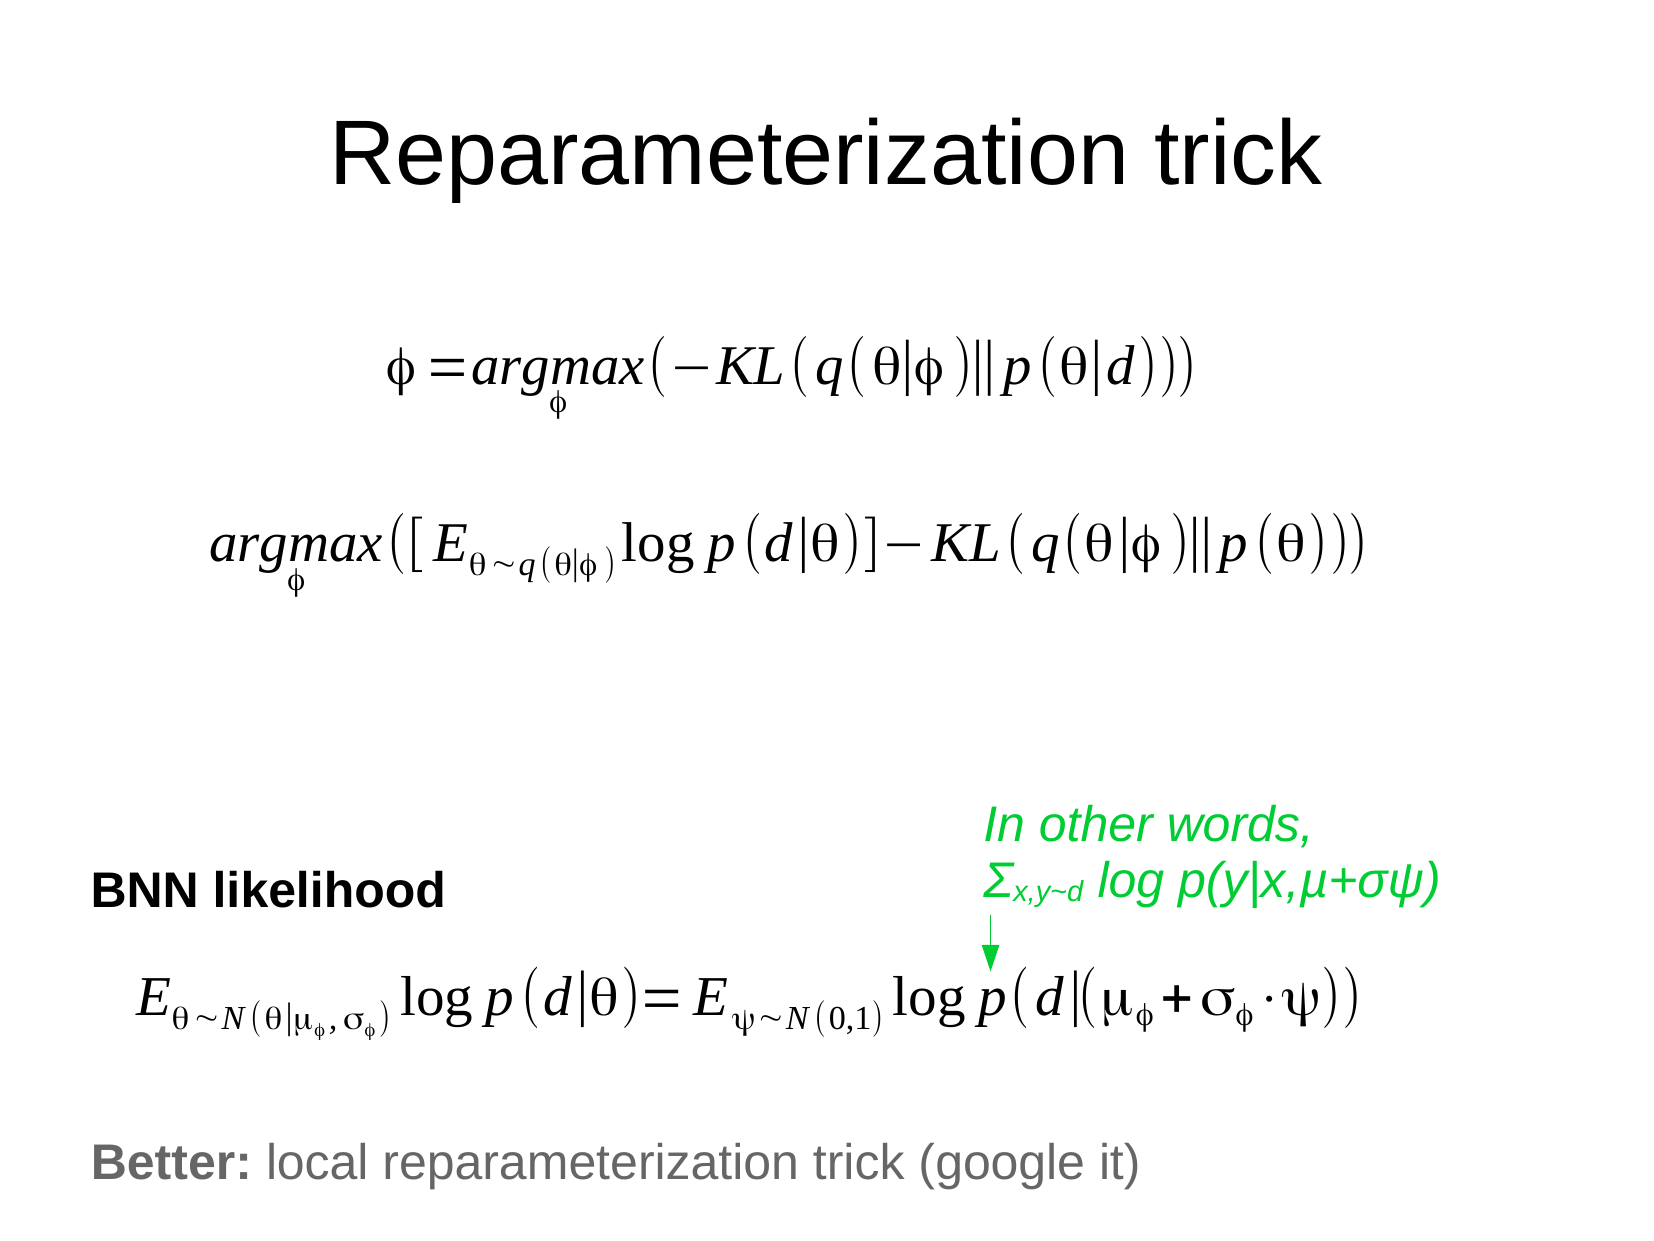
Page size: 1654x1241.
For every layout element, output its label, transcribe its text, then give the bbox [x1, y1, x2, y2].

text_box BNN likelihood [75, 855, 462, 927]
text_box Better: local reparameterization trick (google it) [76, 1126, 1157, 1198]
chart [372, 332, 1212, 421]
text_box In other words, Σx,y~d log p(y|x,µ+σψ) [947, 779, 1520, 909]
chart [118, 962, 1376, 1040]
title Reparameterization trick [82, 49, 1571, 257]
chart [194, 509, 1382, 598]
